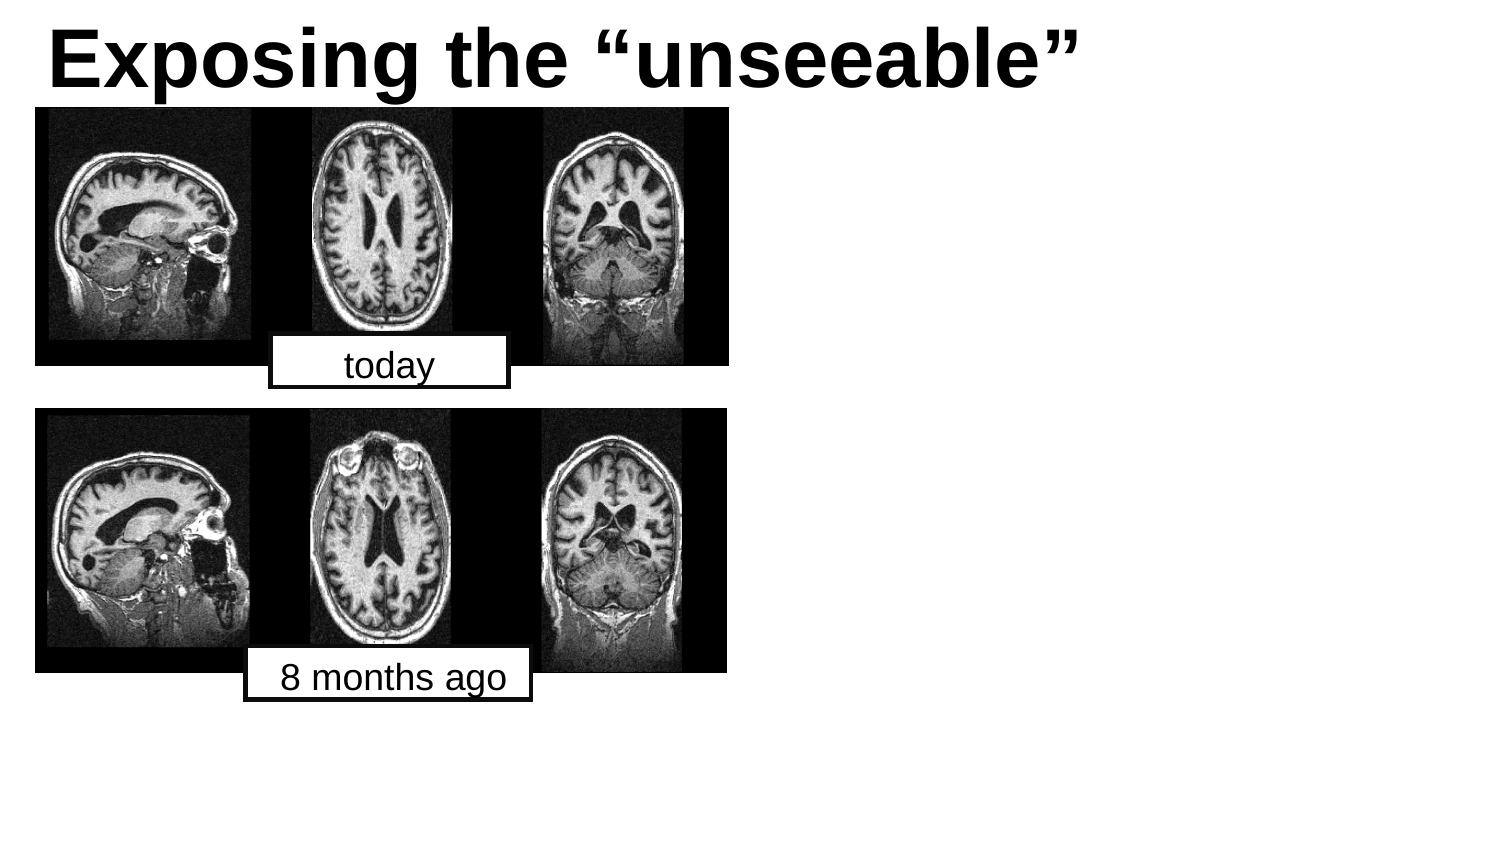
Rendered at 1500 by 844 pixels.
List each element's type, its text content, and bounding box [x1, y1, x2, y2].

text_box 8 months ago [245, 645, 532, 700]
list Exposing the “unseeable” [47, 4, 1442, 169]
picture [35, 107, 729, 366]
picture [35, 408, 727, 673]
text_box today [270, 333, 509, 387]
